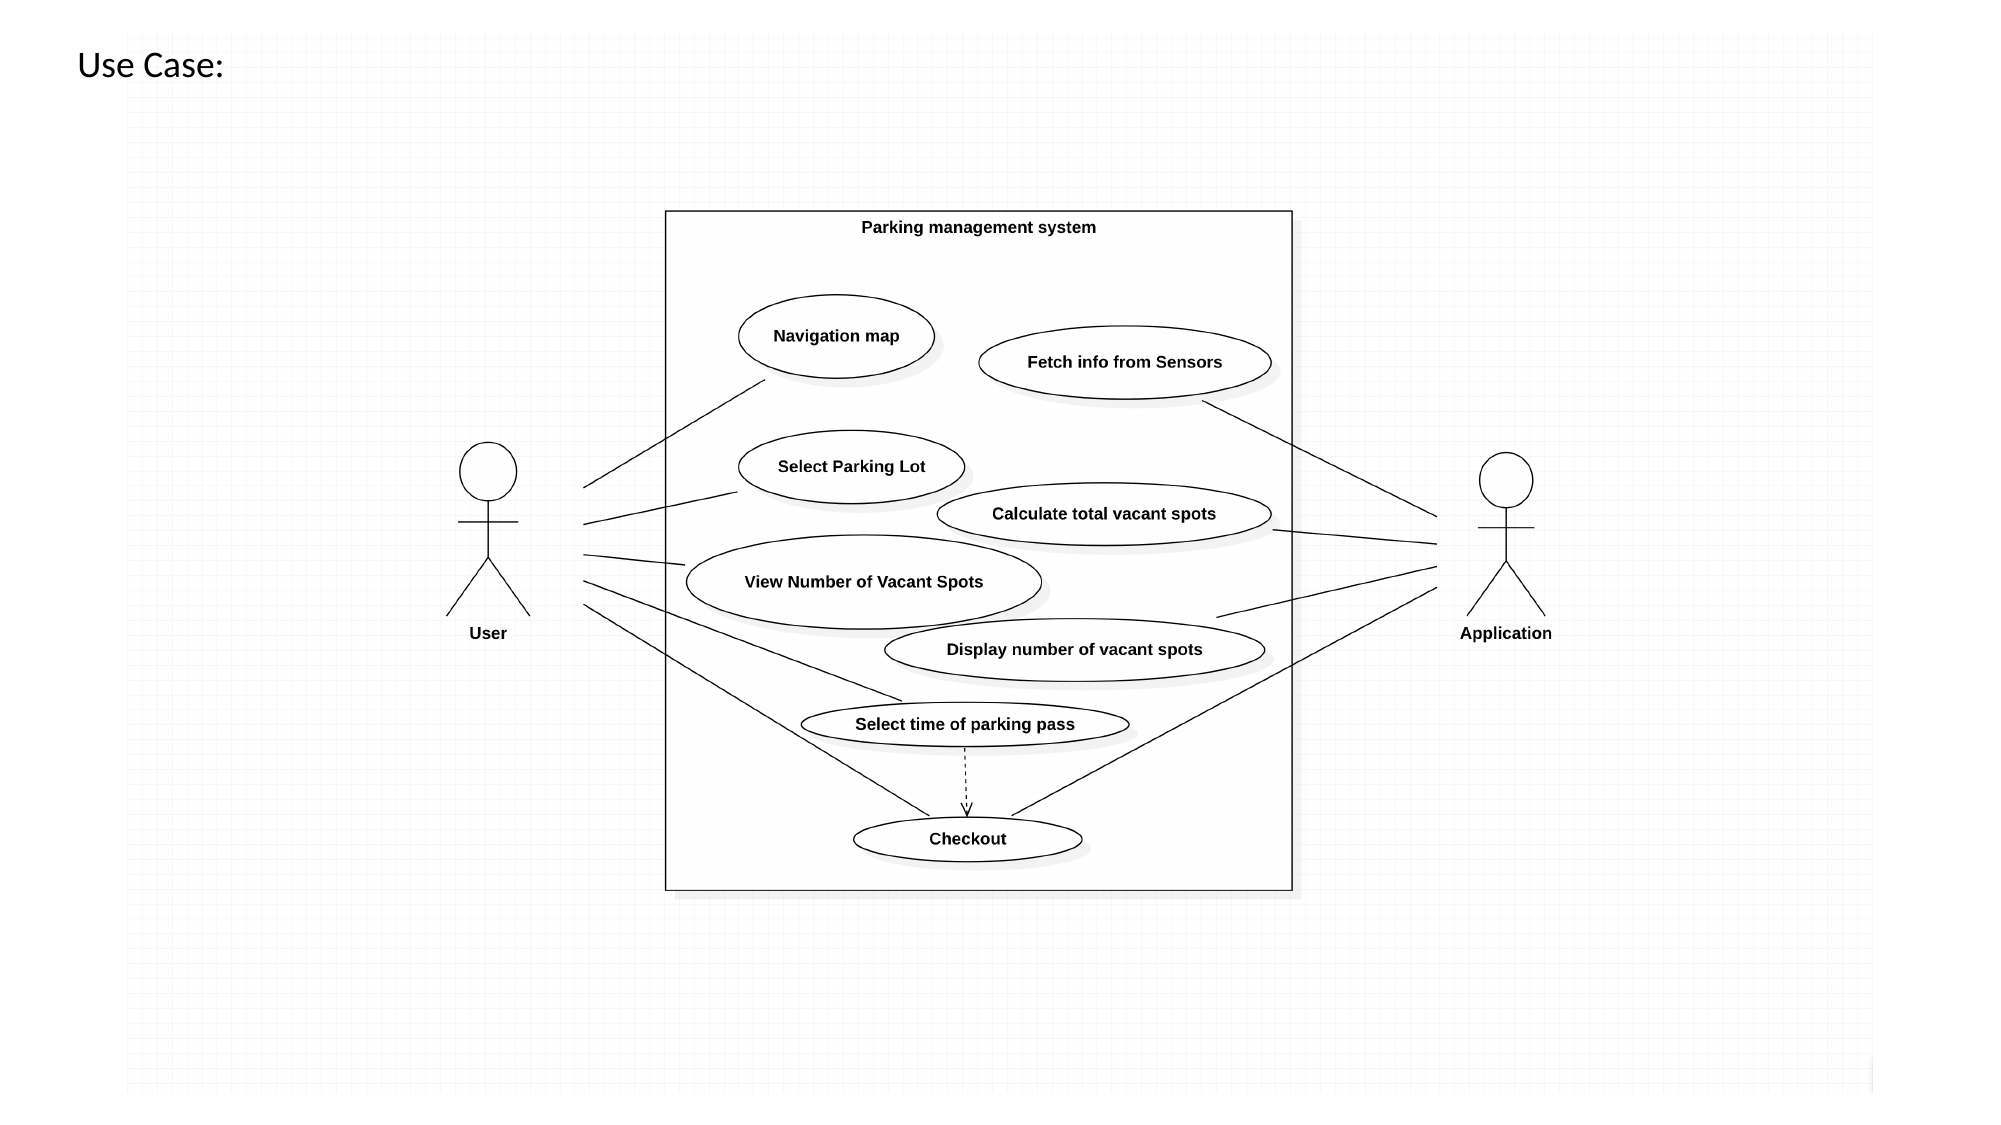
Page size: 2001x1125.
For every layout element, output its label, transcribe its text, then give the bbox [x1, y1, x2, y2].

picture [127, 32, 1873, 1093]
text_box Use Case: [62, 32, 717, 93]
